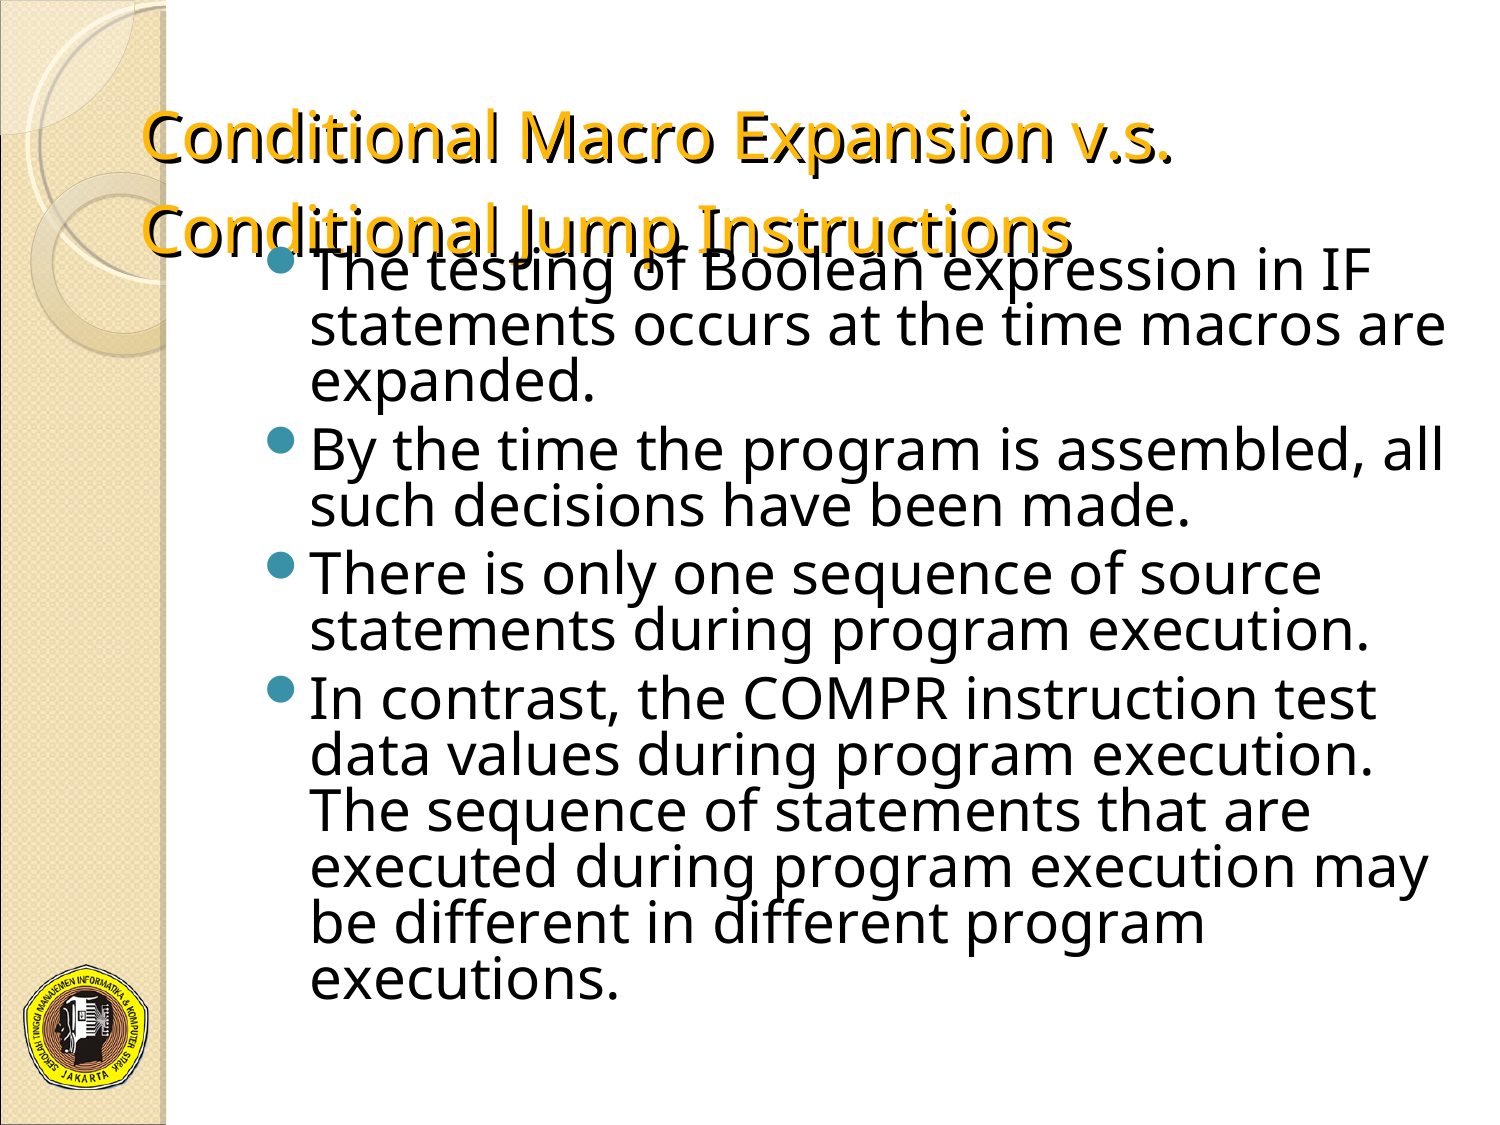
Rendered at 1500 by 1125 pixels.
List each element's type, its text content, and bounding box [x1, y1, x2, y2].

text_box Conditional Macro Expansion v.s. Conditional Jump Instructions [125, 84, 1401, 278]
picture [0, 10, 166, 1125]
picture [136, 0, 166, 4]
text_box The testing of Boolean expression in IF statements occurs at the time macros are expanded. By the time the program is assembled, all such decisions have been made. There is only one sequence of source statements during program execution. In contrast, the COMPR instruction test data values during program execution. The sequence of statements that are executed during program execution may be different in different program executions. [235, 237, 1466, 1026]
